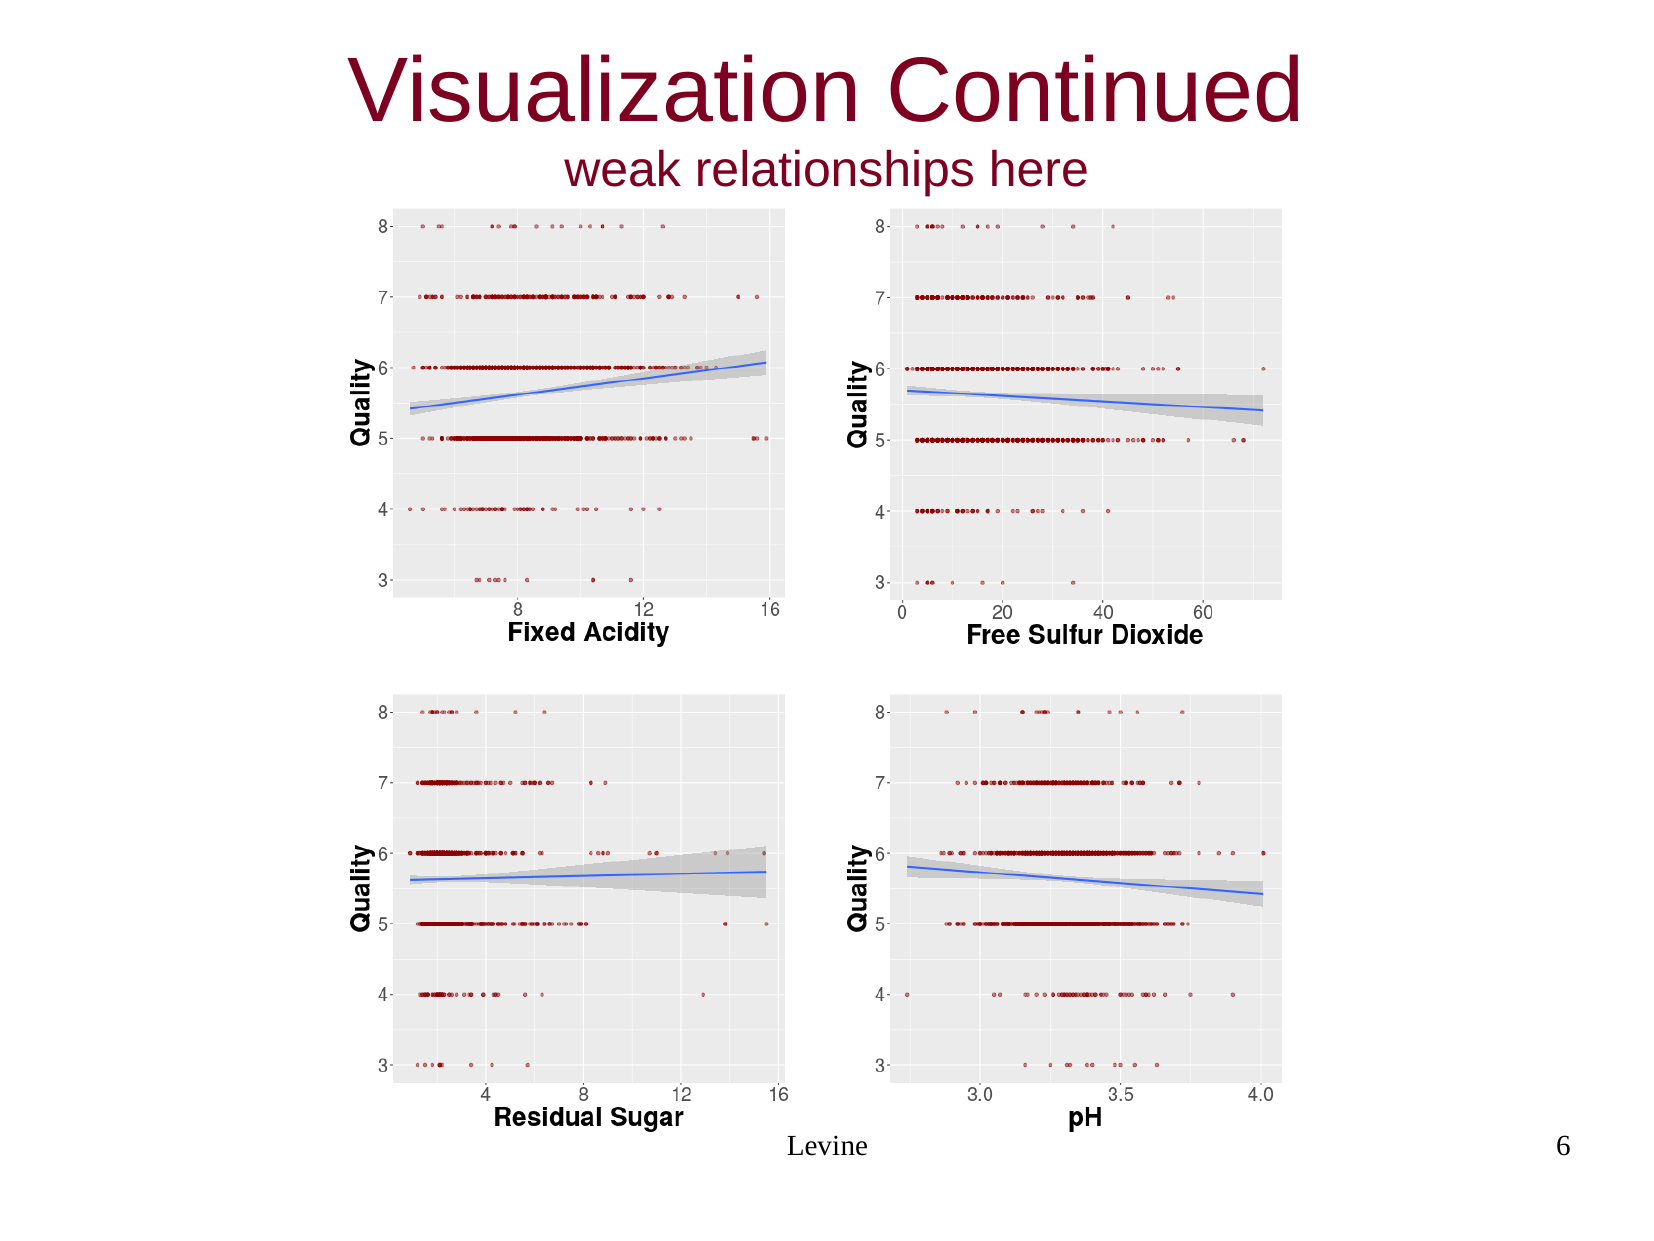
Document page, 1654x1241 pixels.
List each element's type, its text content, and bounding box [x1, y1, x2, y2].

picture [842, 203, 1286, 648]
title Visualization Continued weak relationships here [82, 13, 1571, 222]
picture [842, 689, 1286, 1133]
picture [345, 203, 789, 648]
picture [345, 689, 789, 1133]
